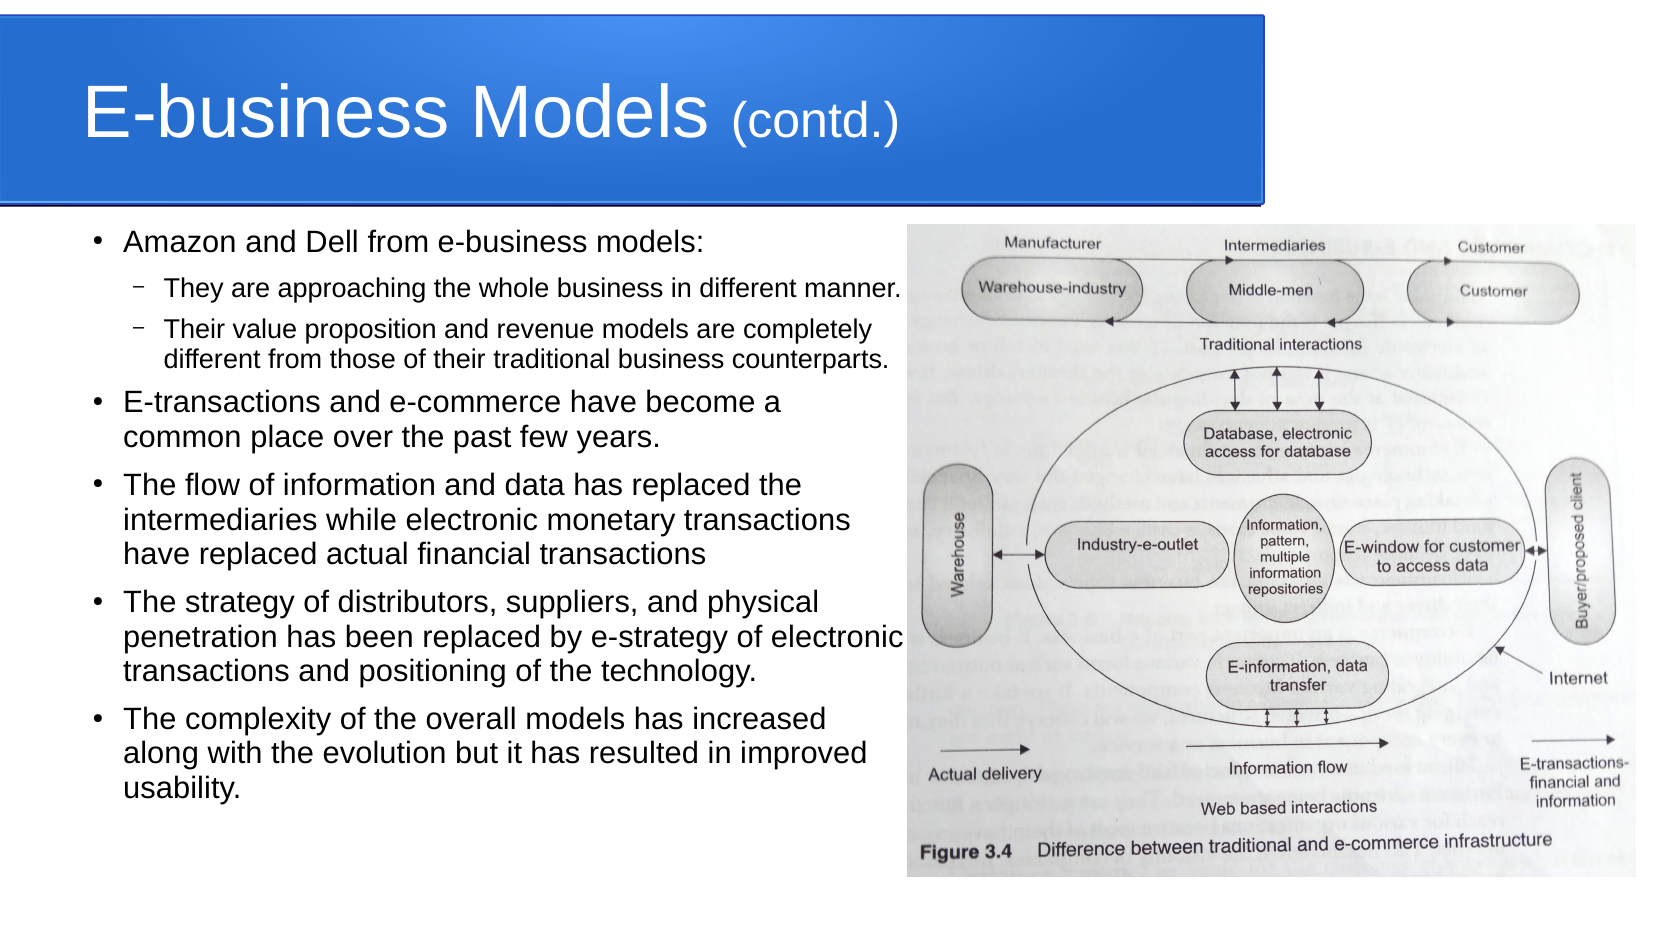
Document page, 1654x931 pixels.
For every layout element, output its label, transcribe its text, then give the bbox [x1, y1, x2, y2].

title E-business Models (contd.) [82, 35, 1235, 189]
list Amazon and Dell from e-business models: They are approaching the whole business in different manner. Their value proposition and revenue models are completely different from those of their traditional business counterparts. E-transactions and e-commerce have become a common place over the past few years. The flow of information and data has replaced the intermediaries while electronic monetary transactions have replaced actual financial transactions The strategy of distributors, suppliers, and physical penetration has been replaced by e-strategy of electronic transactions and positioning of the technology. The complexity of the overall models has increased along with the evolution but it has resulted in improved usability. [82, 224, 907, 877]
picture [907, 224, 1636, 877]
